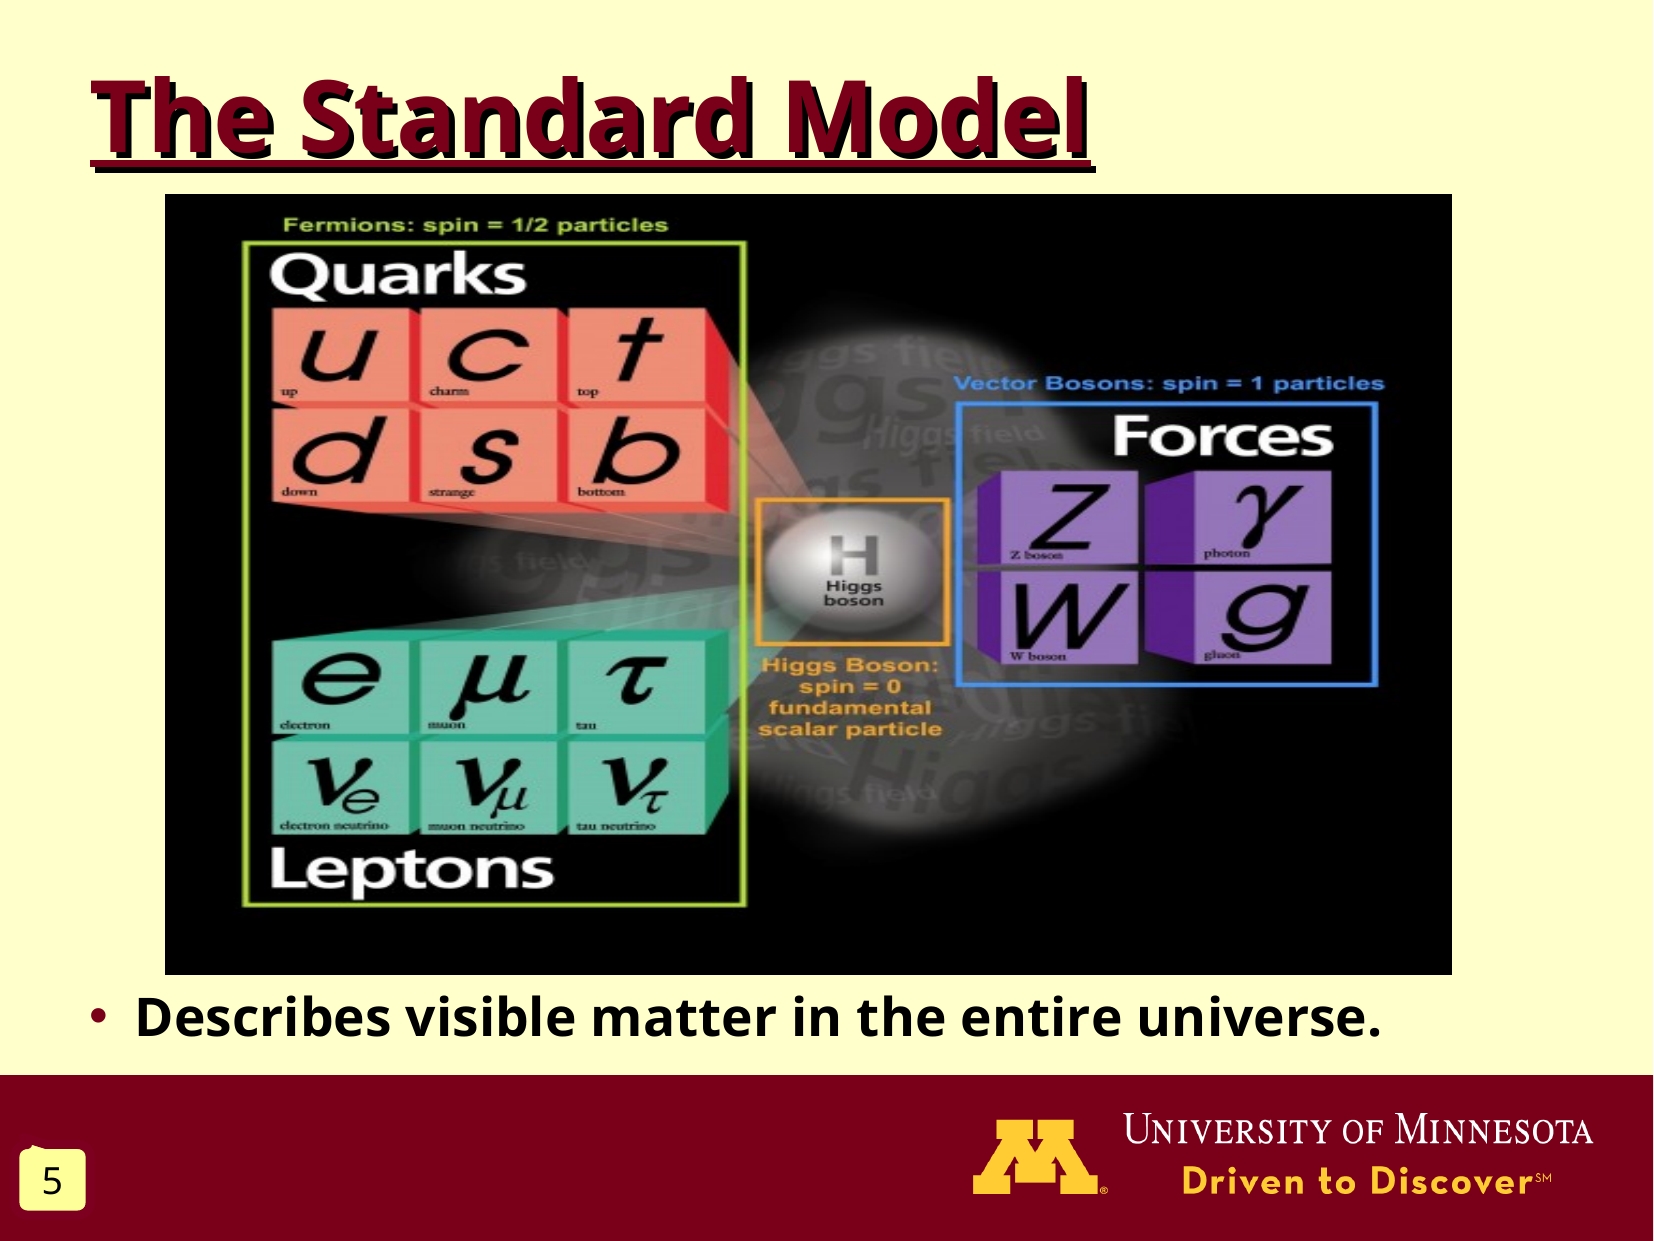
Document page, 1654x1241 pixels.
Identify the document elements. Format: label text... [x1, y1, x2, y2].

picture [165, 194, 1452, 976]
text_box 5 [15, 1137, 91, 1216]
picture [0, 1075, 1654, 1241]
title The Standard Model [75, 29, 1621, 196]
list Describes visible matter in the entire universe. [75, 975, 1636, 1096]
